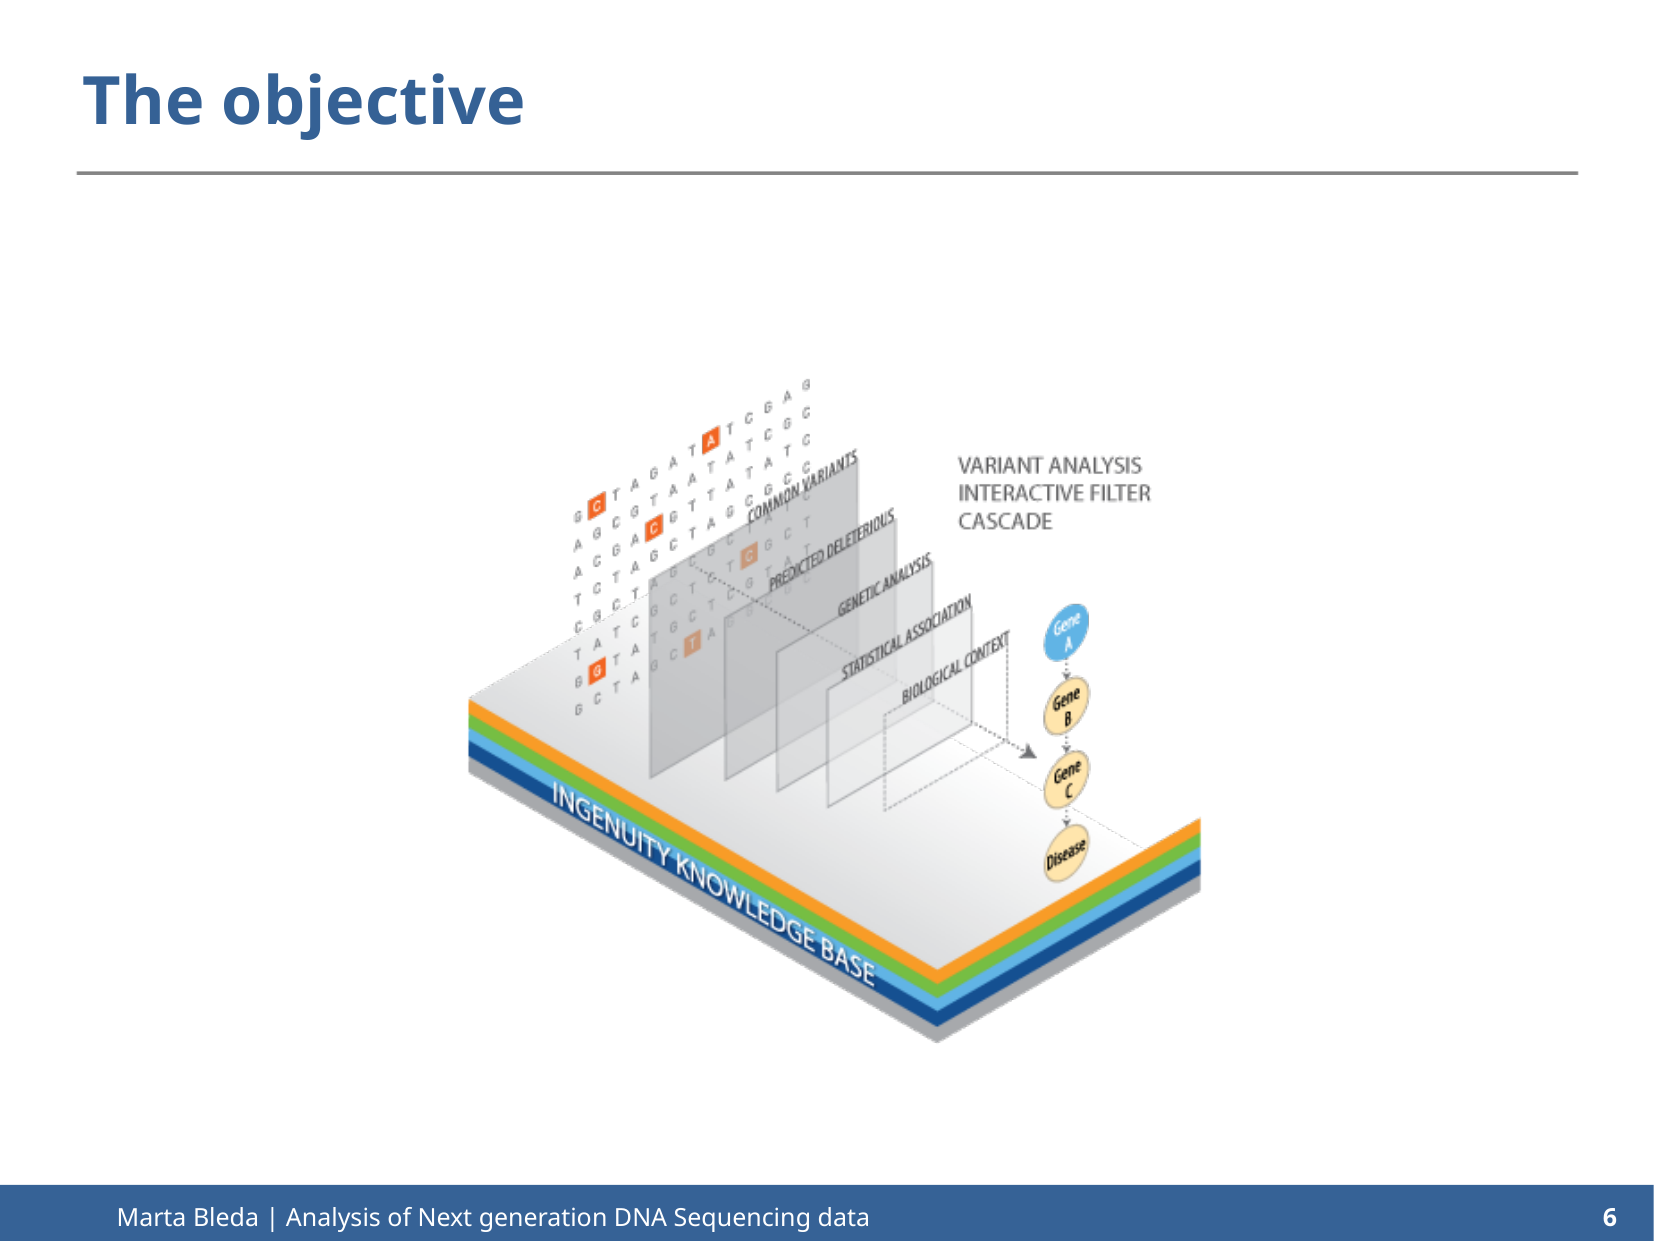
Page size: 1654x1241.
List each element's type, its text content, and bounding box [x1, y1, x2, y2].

picture [74, 170, 1580, 175]
title The objective [82, 49, 1571, 148]
picture [397, 347, 1282, 1068]
